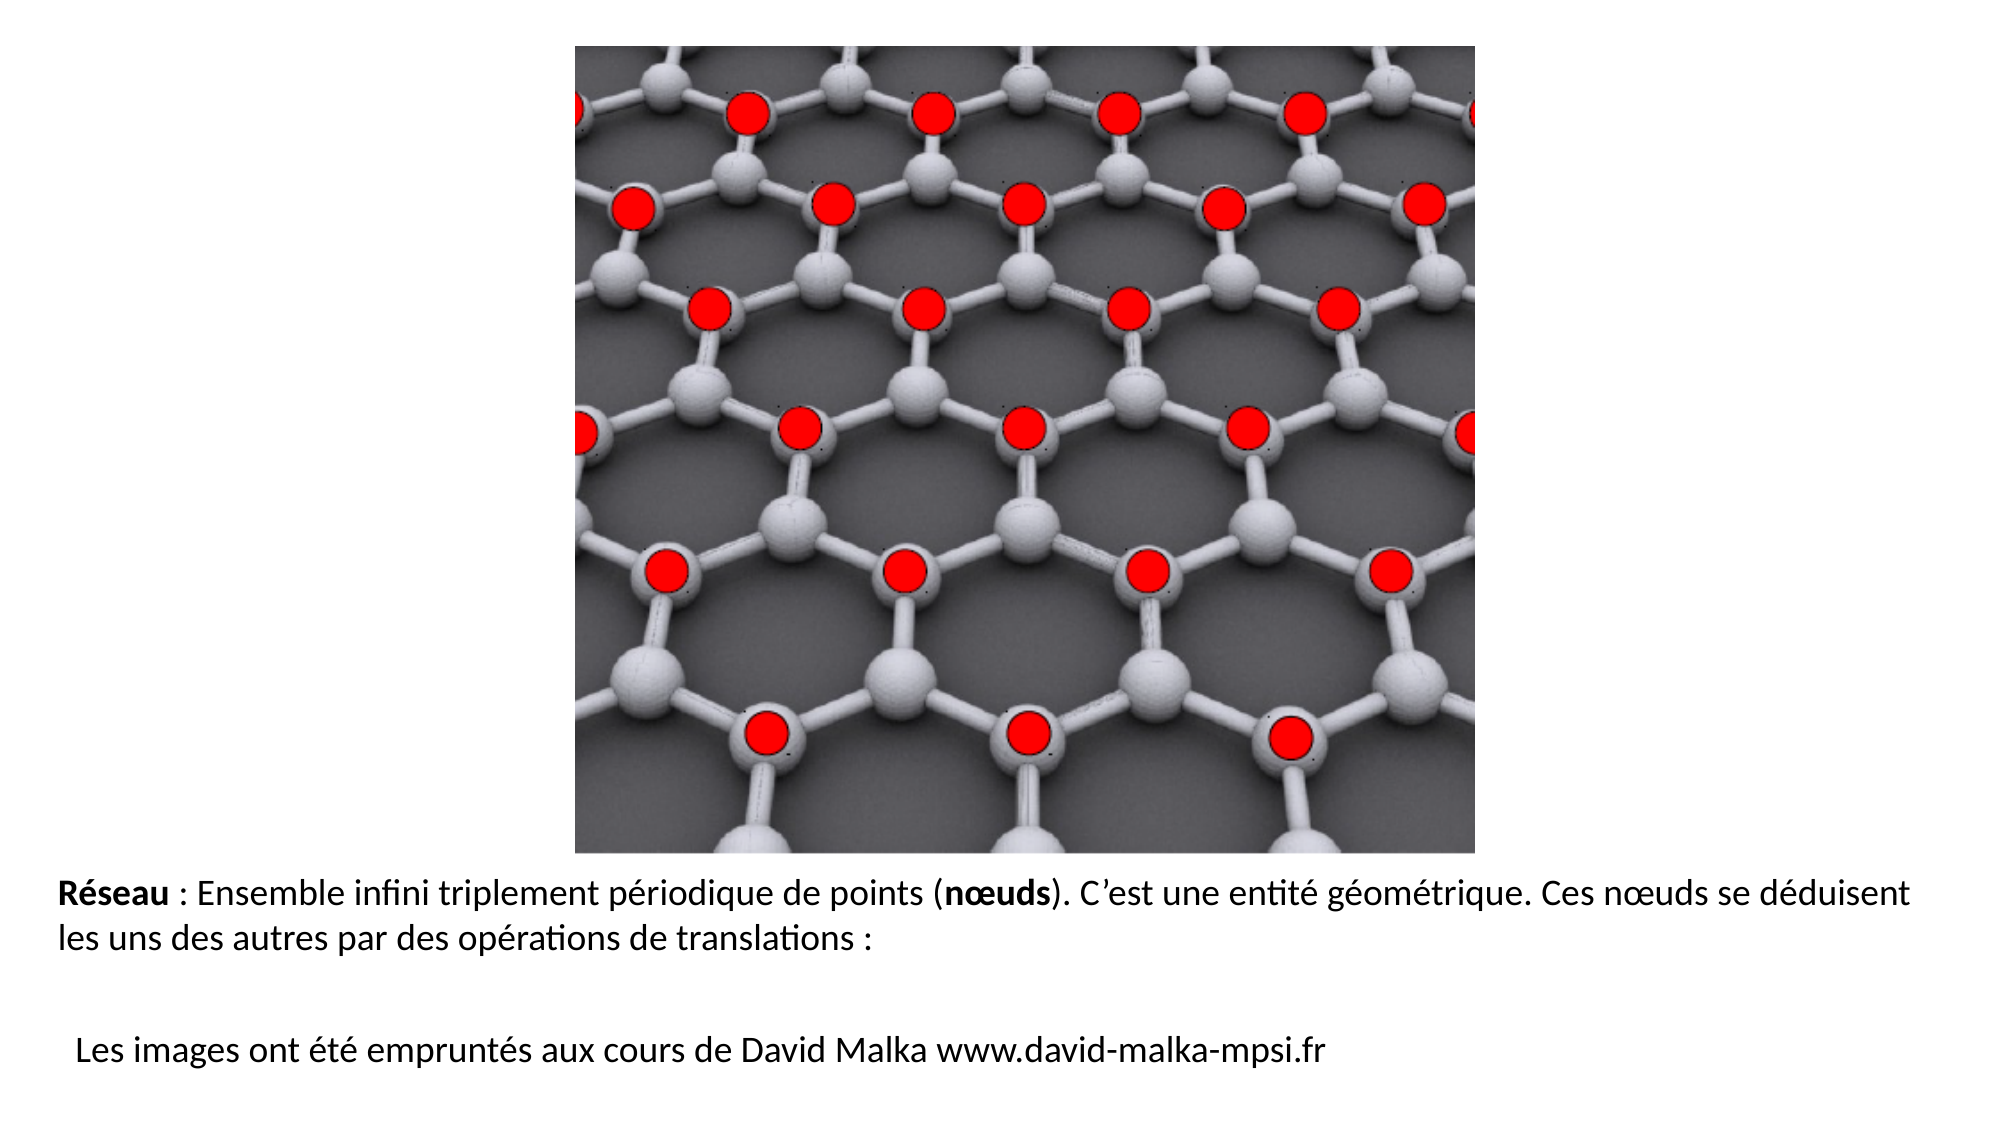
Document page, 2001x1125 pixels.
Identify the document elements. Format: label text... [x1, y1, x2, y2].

text_box Les images ont été empruntés aux cours de David Malka www.david-malka-mpsi.fr [60, 1018, 2000, 1078]
text_box Réseau : Ensemble infini triplement périodique de points (nœuds). C’est une entité géométrique. Ces nœuds se déduisent les uns des autres par des opérations de translations : [43, 860, 1933, 965]
picture [575, 46, 1475, 859]
